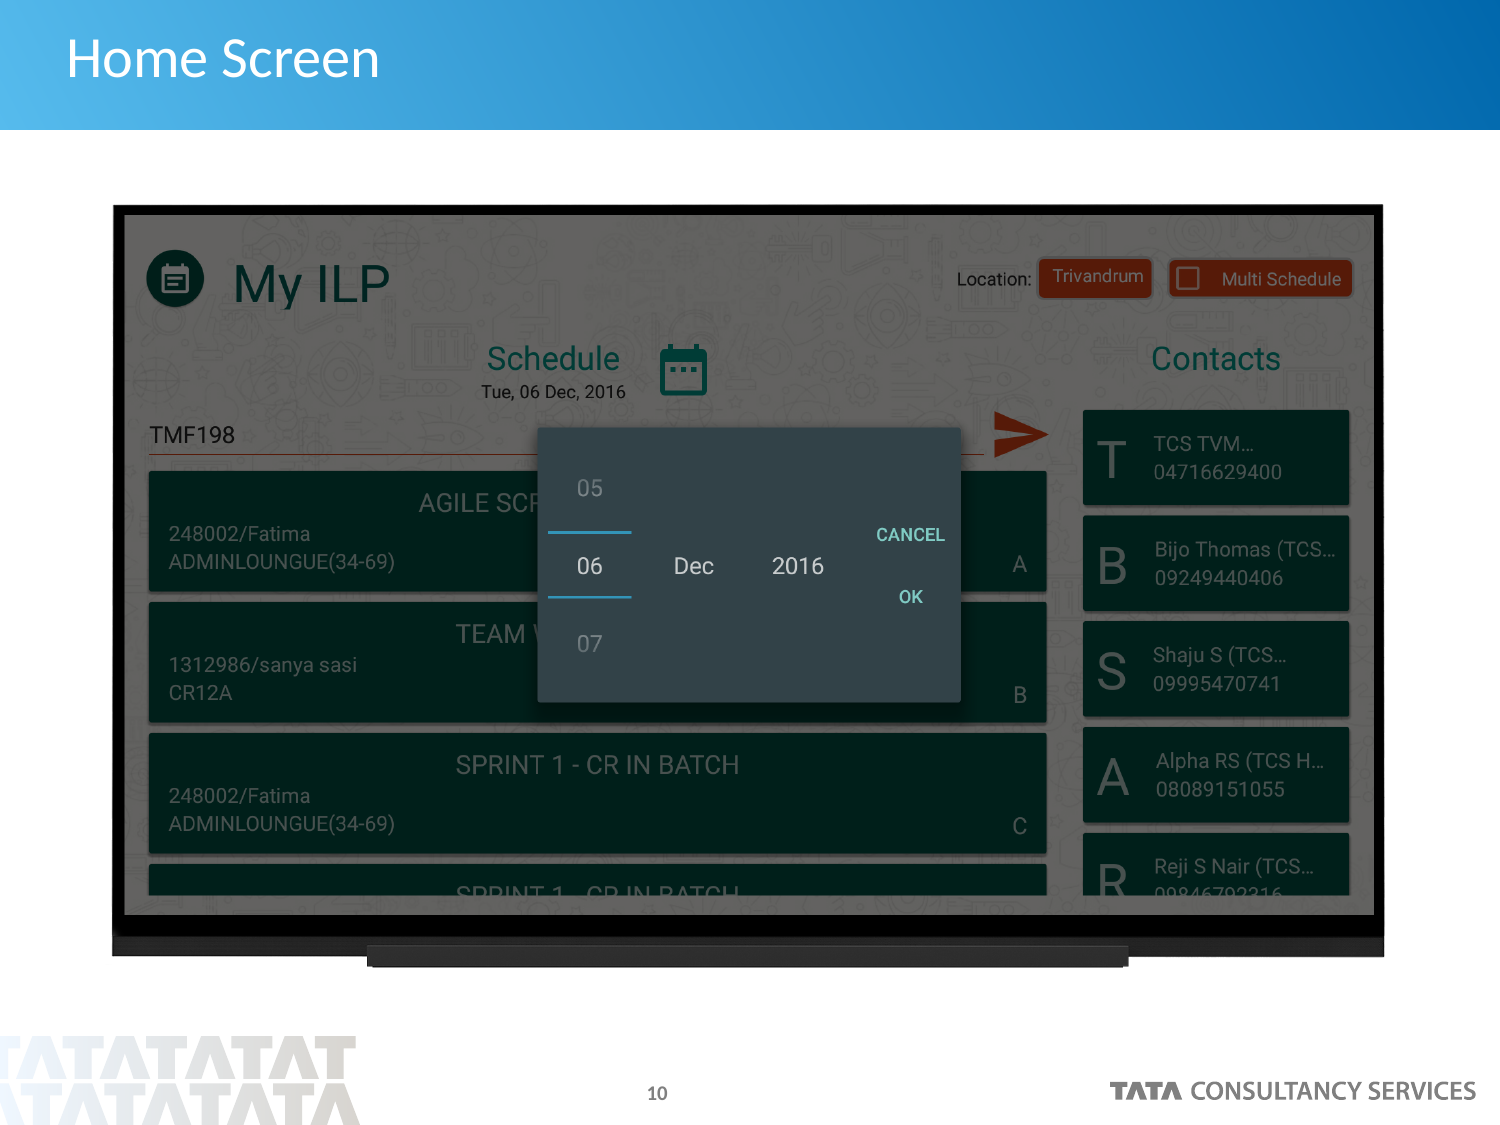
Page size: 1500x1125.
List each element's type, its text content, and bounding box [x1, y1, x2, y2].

title Home Screen [66, 9, 1463, 116]
picture [98, 204, 1403, 991]
